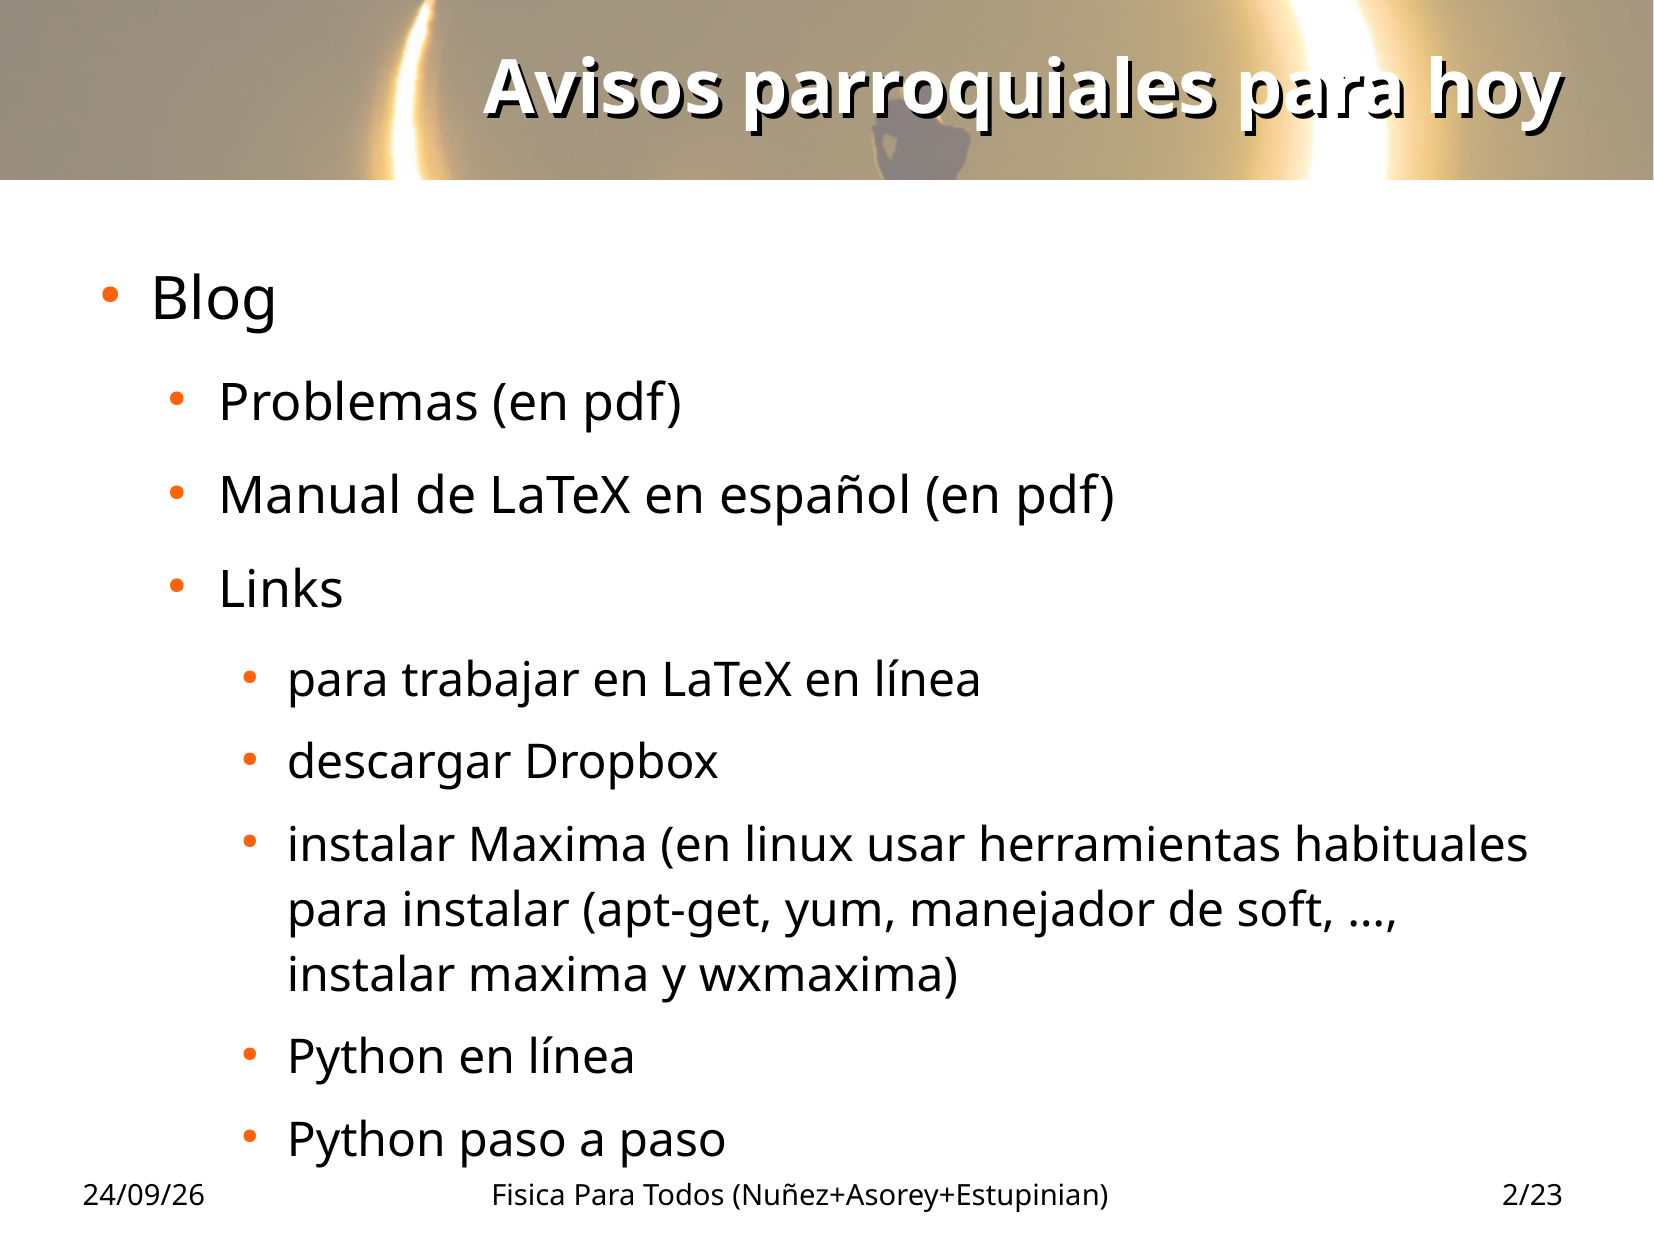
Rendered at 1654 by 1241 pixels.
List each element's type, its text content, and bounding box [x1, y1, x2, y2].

list Blog Problemas (en pdf) Manual de LaTeX en español (en pdf) Links para trabajar en LaTeX en línea descargar Dropbox instalar Maxima (en linux usar herramientas habituales para instalar (apt-get, yum, manejador de soft, …, instalar maxima y wxmaxima) Python en línea Python paso a paso [82, 255, 1571, 1174]
title Avisos parroquiales para hoy [75, 19, 1564, 151]
picture [0, 0, 1654, 180]
